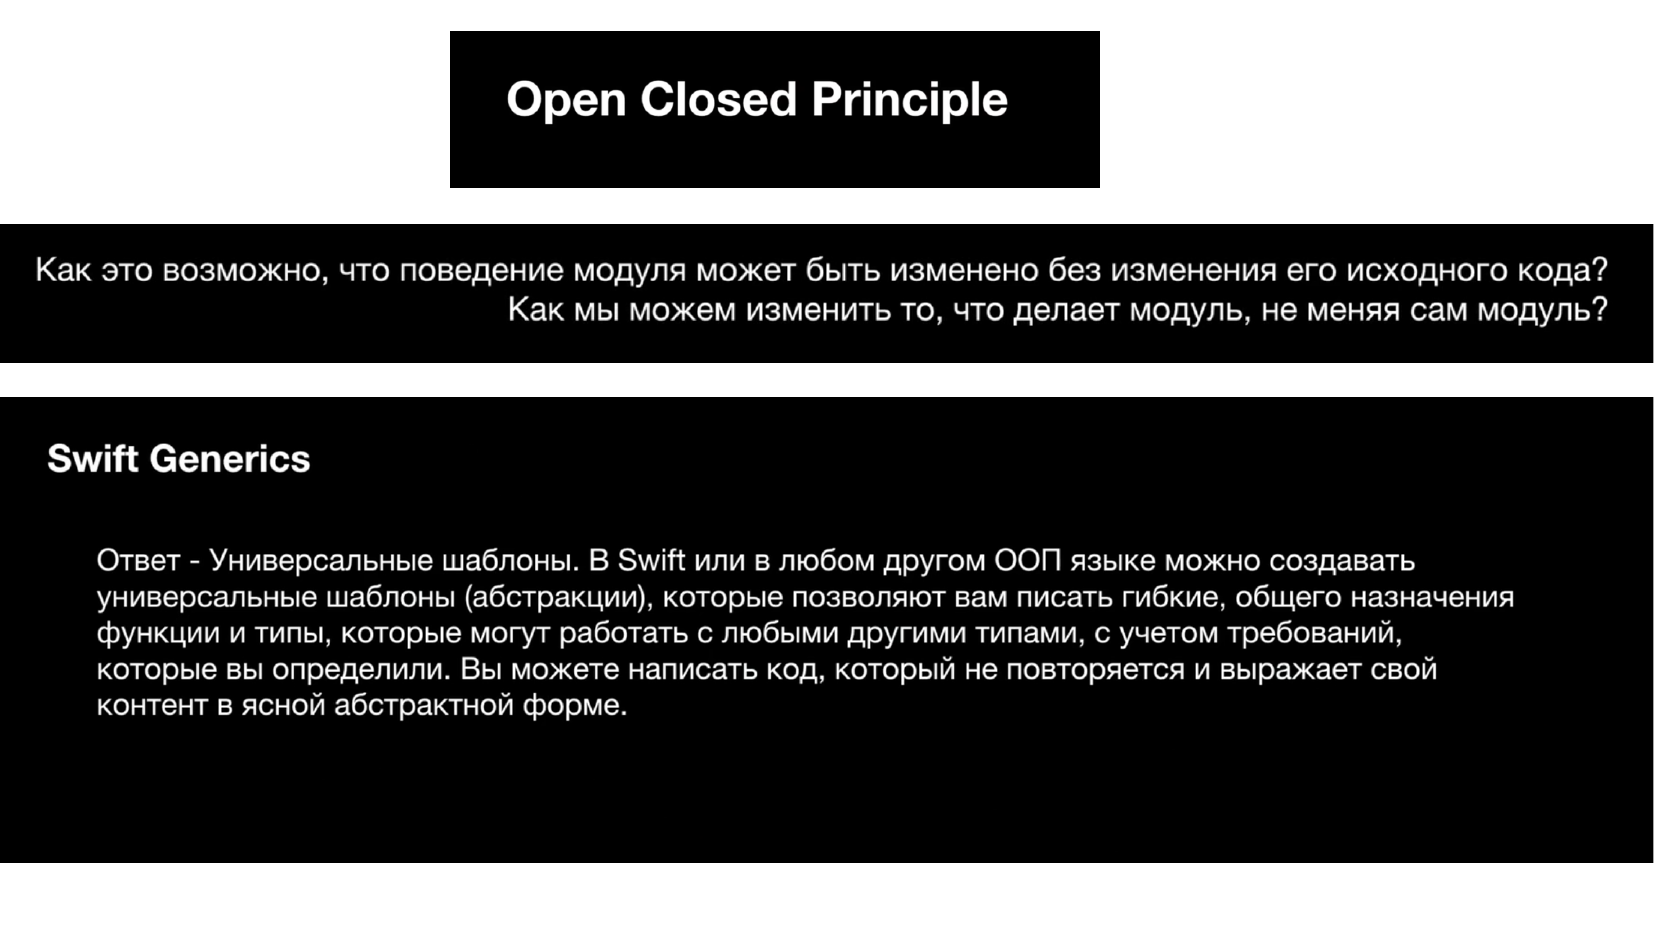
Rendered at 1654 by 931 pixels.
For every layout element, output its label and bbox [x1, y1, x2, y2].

picture [0, 224, 1654, 363]
picture [450, 31, 1100, 188]
picture [0, 397, 1654, 863]
